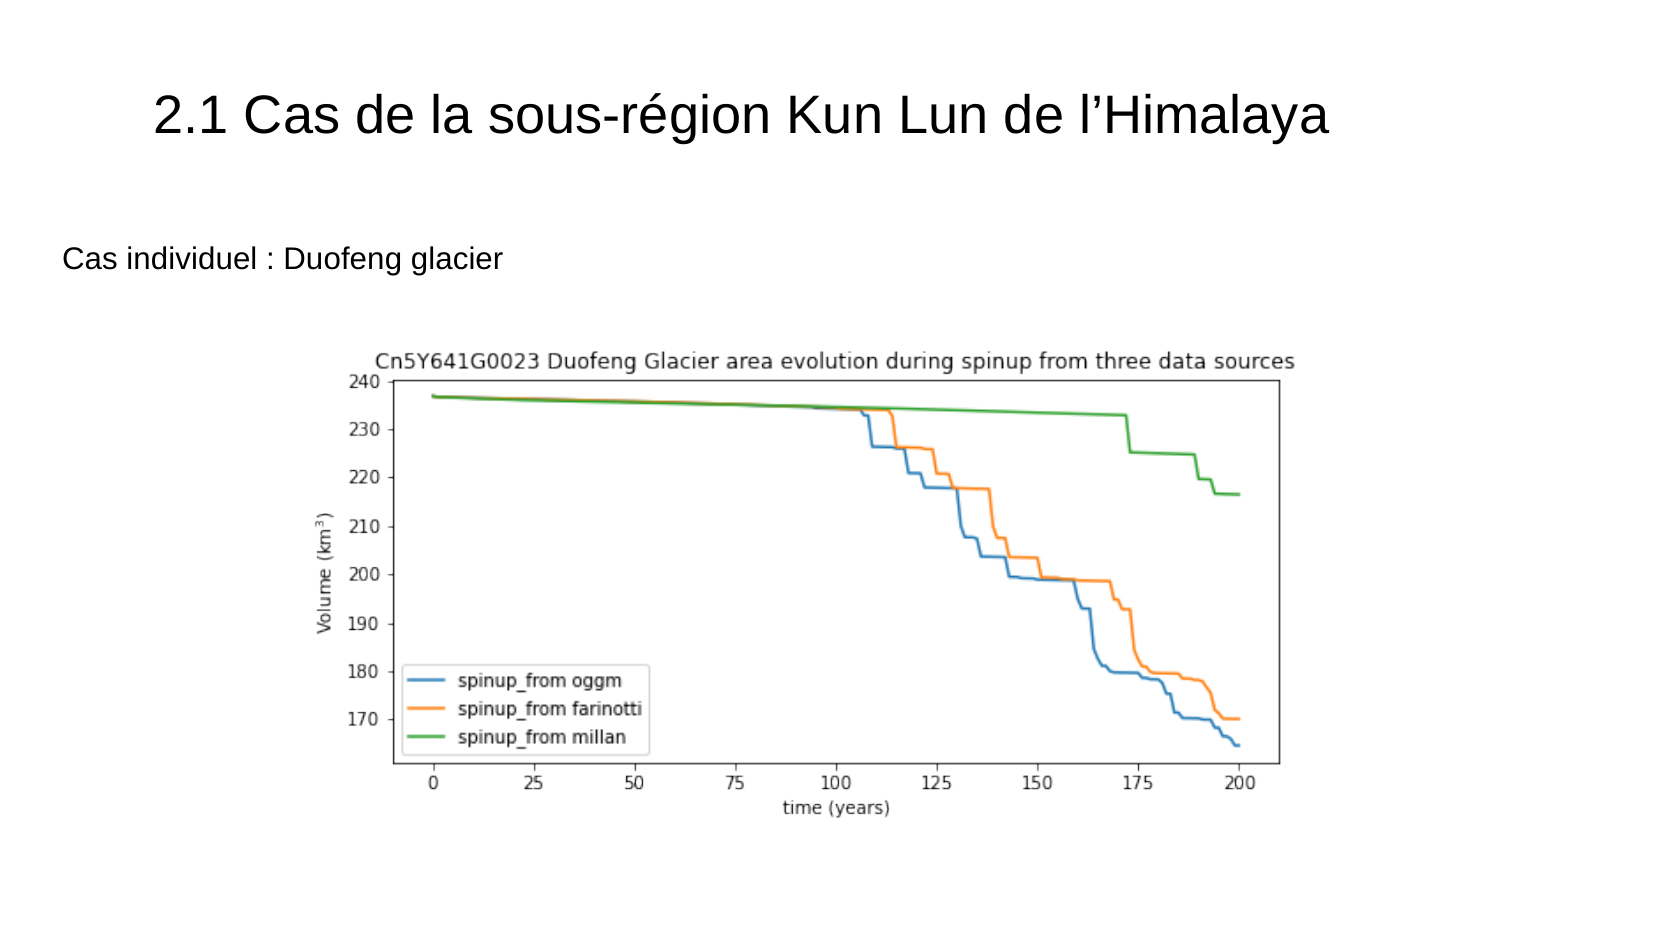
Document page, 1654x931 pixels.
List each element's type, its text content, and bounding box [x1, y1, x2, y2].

text_box Cas individuel : Duofeng glacier [47, 233, 1087, 284]
title 2.1 Cas de la sous-région Kun Lun de l’Himalaya [82, 37, 1571, 193]
picture [250, 318, 1394, 827]
